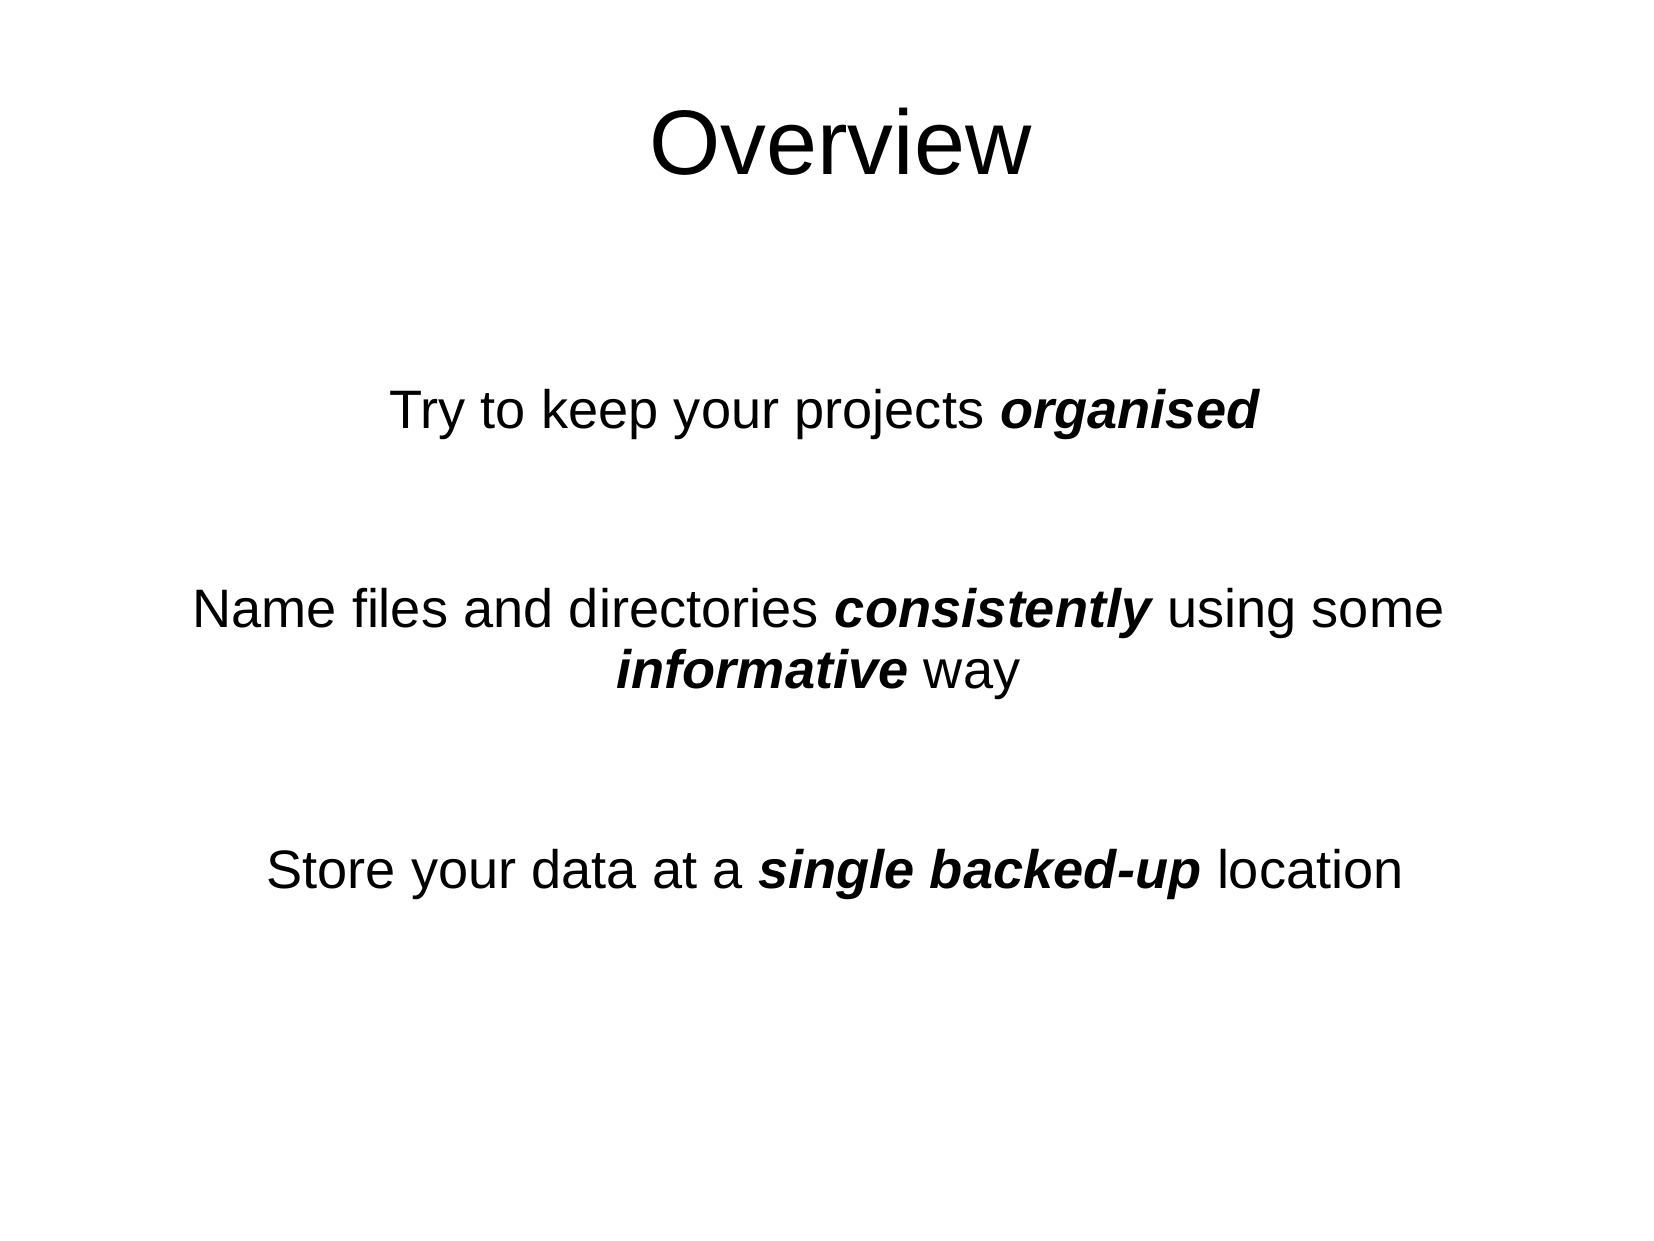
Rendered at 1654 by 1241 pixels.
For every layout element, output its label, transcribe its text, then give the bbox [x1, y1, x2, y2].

text_box Try to keep your projects organised [365, 360, 1269, 459]
title Overview [594, 40, 1087, 246]
text_box Name files and directories consistently using some informative way [188, 571, 1449, 707]
text_box Store your data at a single backed-up location [255, 826, 1415, 914]
